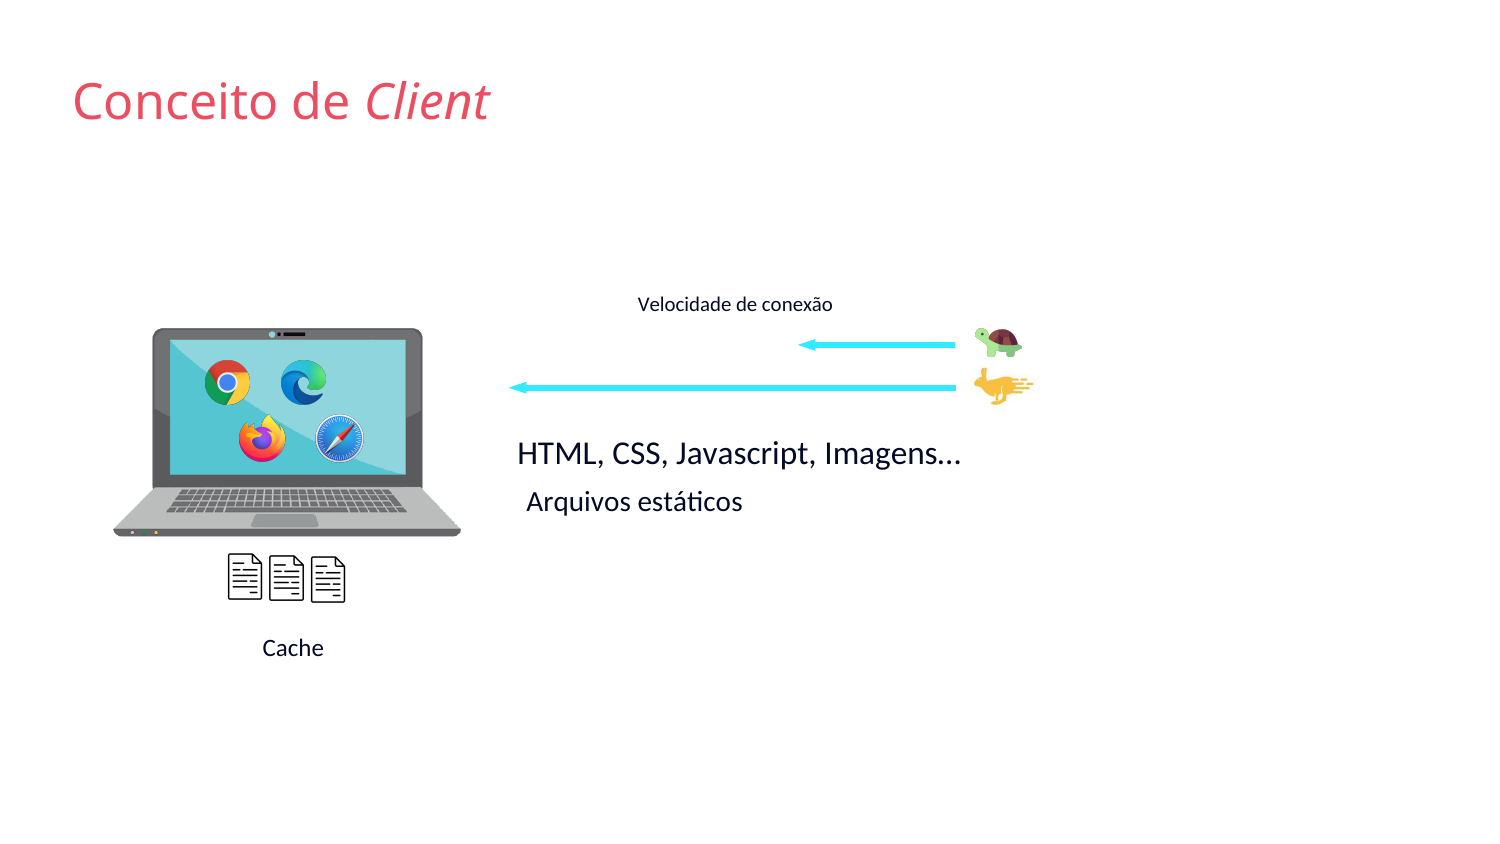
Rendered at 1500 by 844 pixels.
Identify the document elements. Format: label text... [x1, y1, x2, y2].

text_box Velocidade de conexão [577, 275, 869, 314]
picture [943, 319, 1065, 447]
text_box Conceito de Client [57, 45, 1274, 126]
text_box Arquivos estáticos [486, 467, 765, 506]
text_box HTML, CSS, Javascript, Imagens… [472, 416, 982, 455]
text_box Cache [218, 616, 344, 655]
picture [95, 240, 479, 624]
